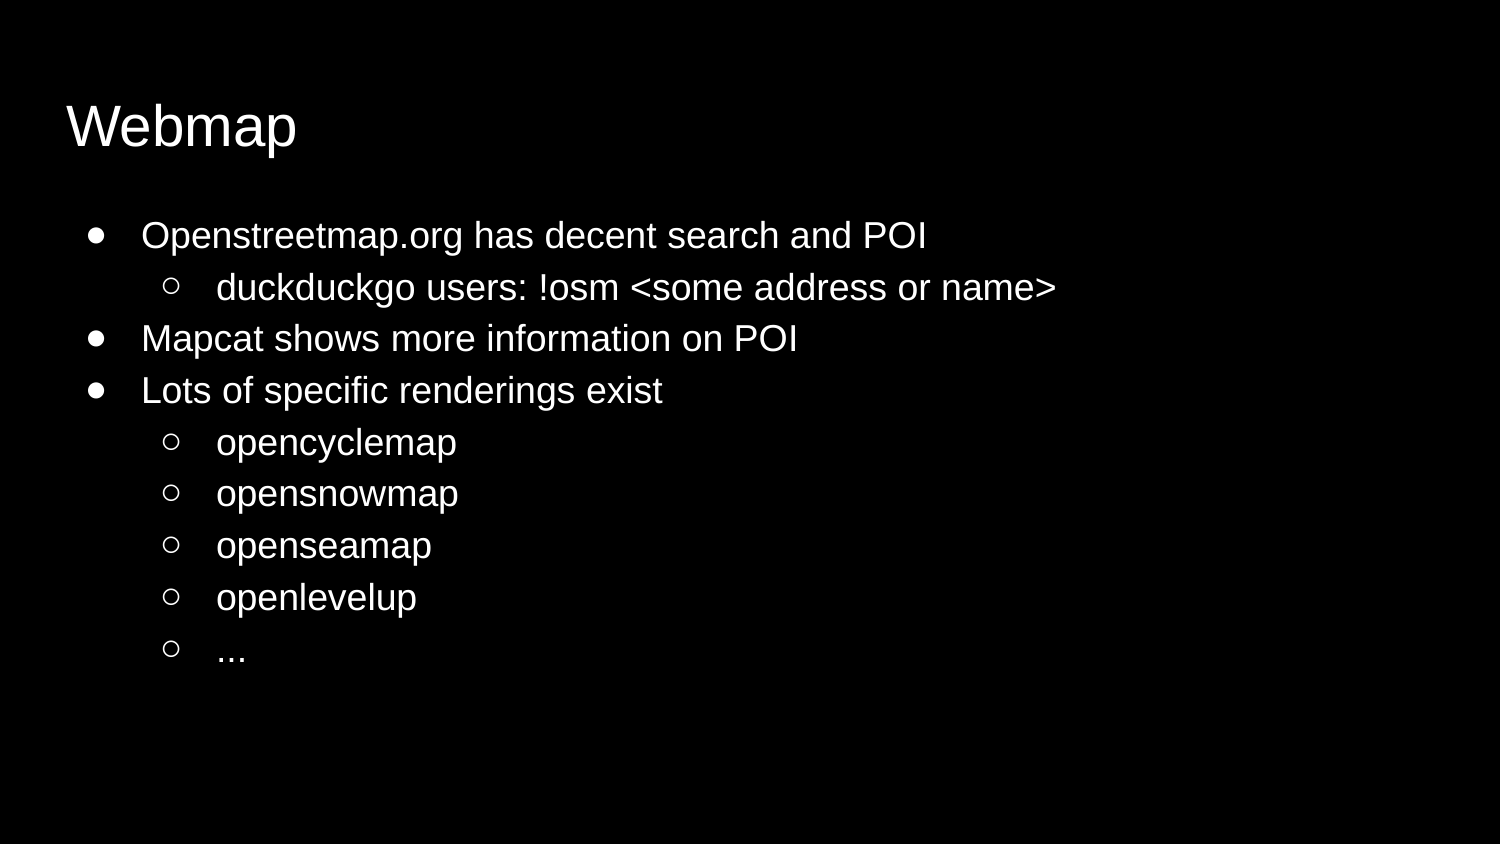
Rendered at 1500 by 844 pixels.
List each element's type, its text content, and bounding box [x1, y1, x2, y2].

title Webmap [51, 72, 1449, 167]
list Openstreetmap.org has decent search and POI duckduckgo users: !osm <some address or name> Mapcat shows more information on POI Lots of specific renderings exist opencyclemap opensnowmap openseamap openlevelup ... [51, 189, 1449, 750]
